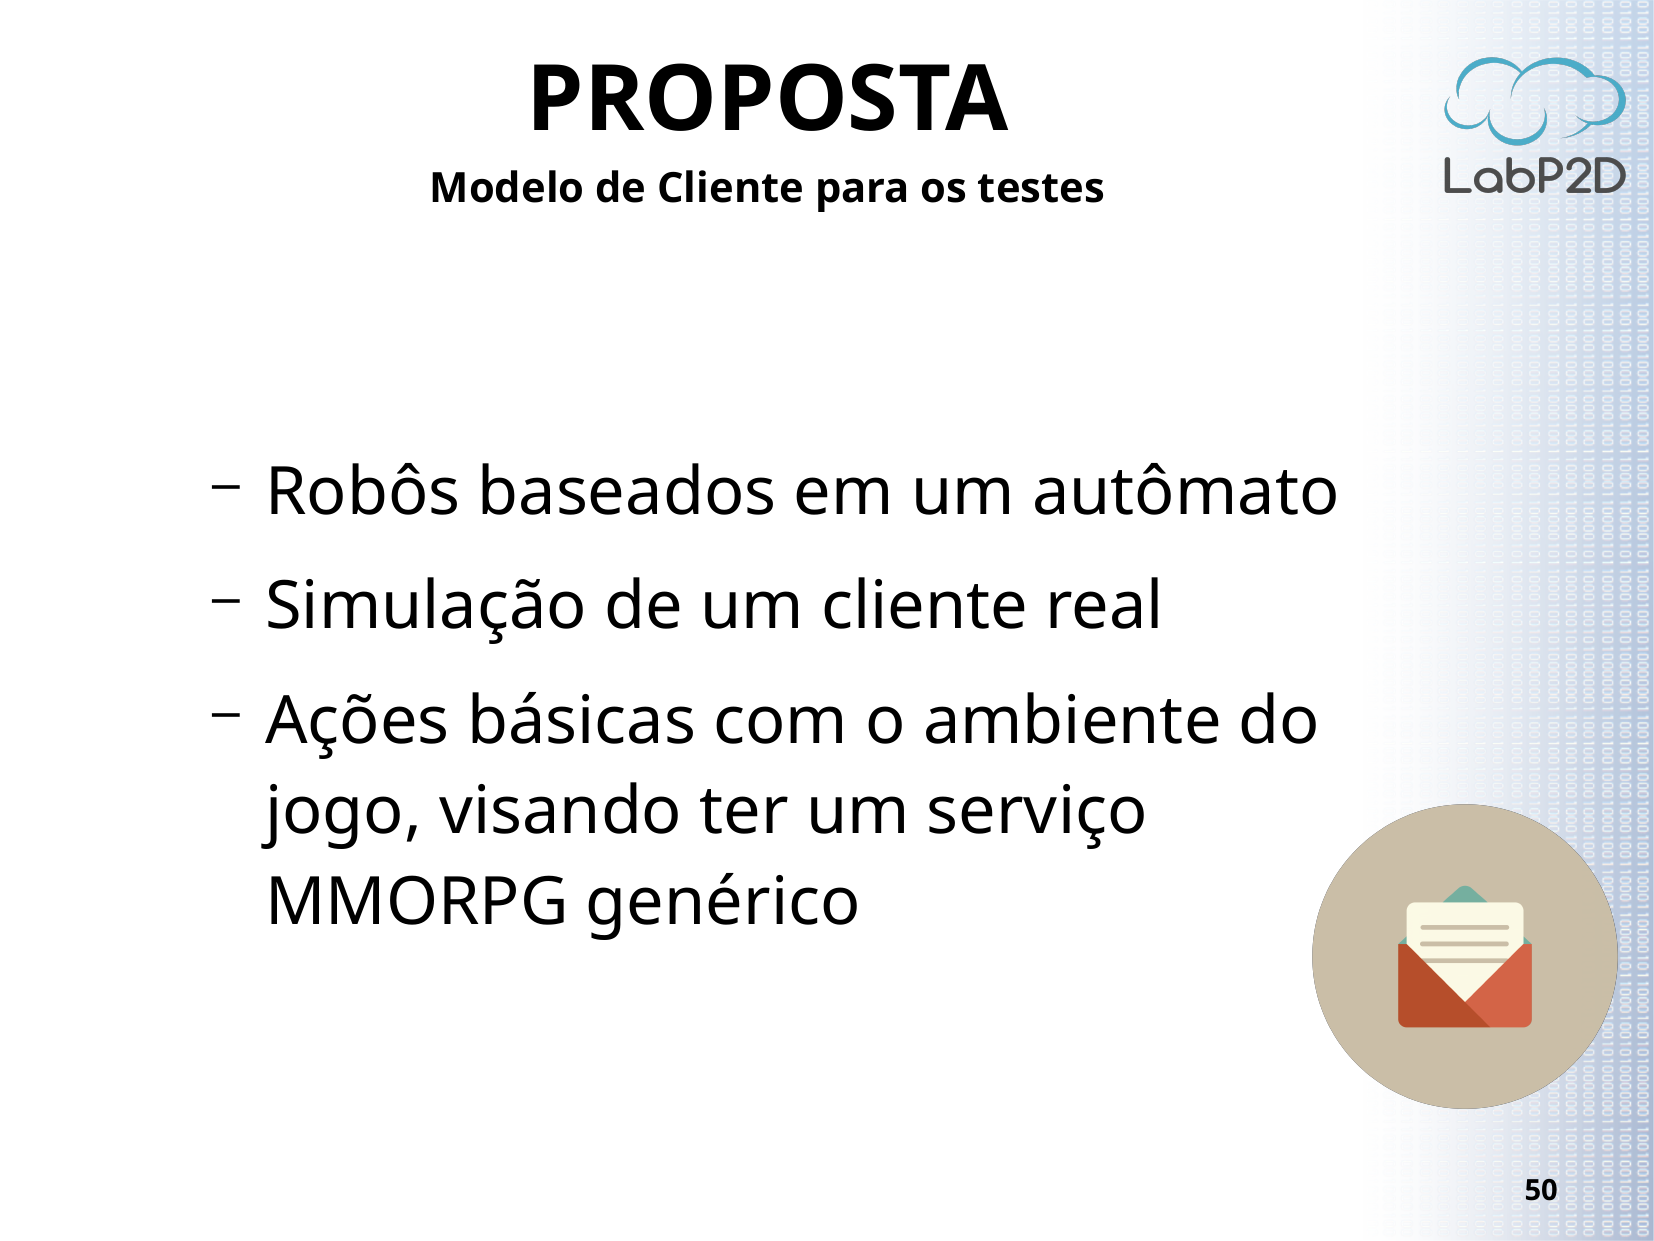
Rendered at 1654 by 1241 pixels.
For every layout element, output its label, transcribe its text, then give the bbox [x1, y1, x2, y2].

title PROPOSTA Modelo de Cliente para os testes [82, 19, 1453, 227]
picture [1311, 1, 1654, 1240]
list Robôs baseados em um autômato Simulação de um cliente real Ações básicas com o ambiente do jogo, visando ter um serviço MMORPG genérico [123, 271, 1406, 1116]
